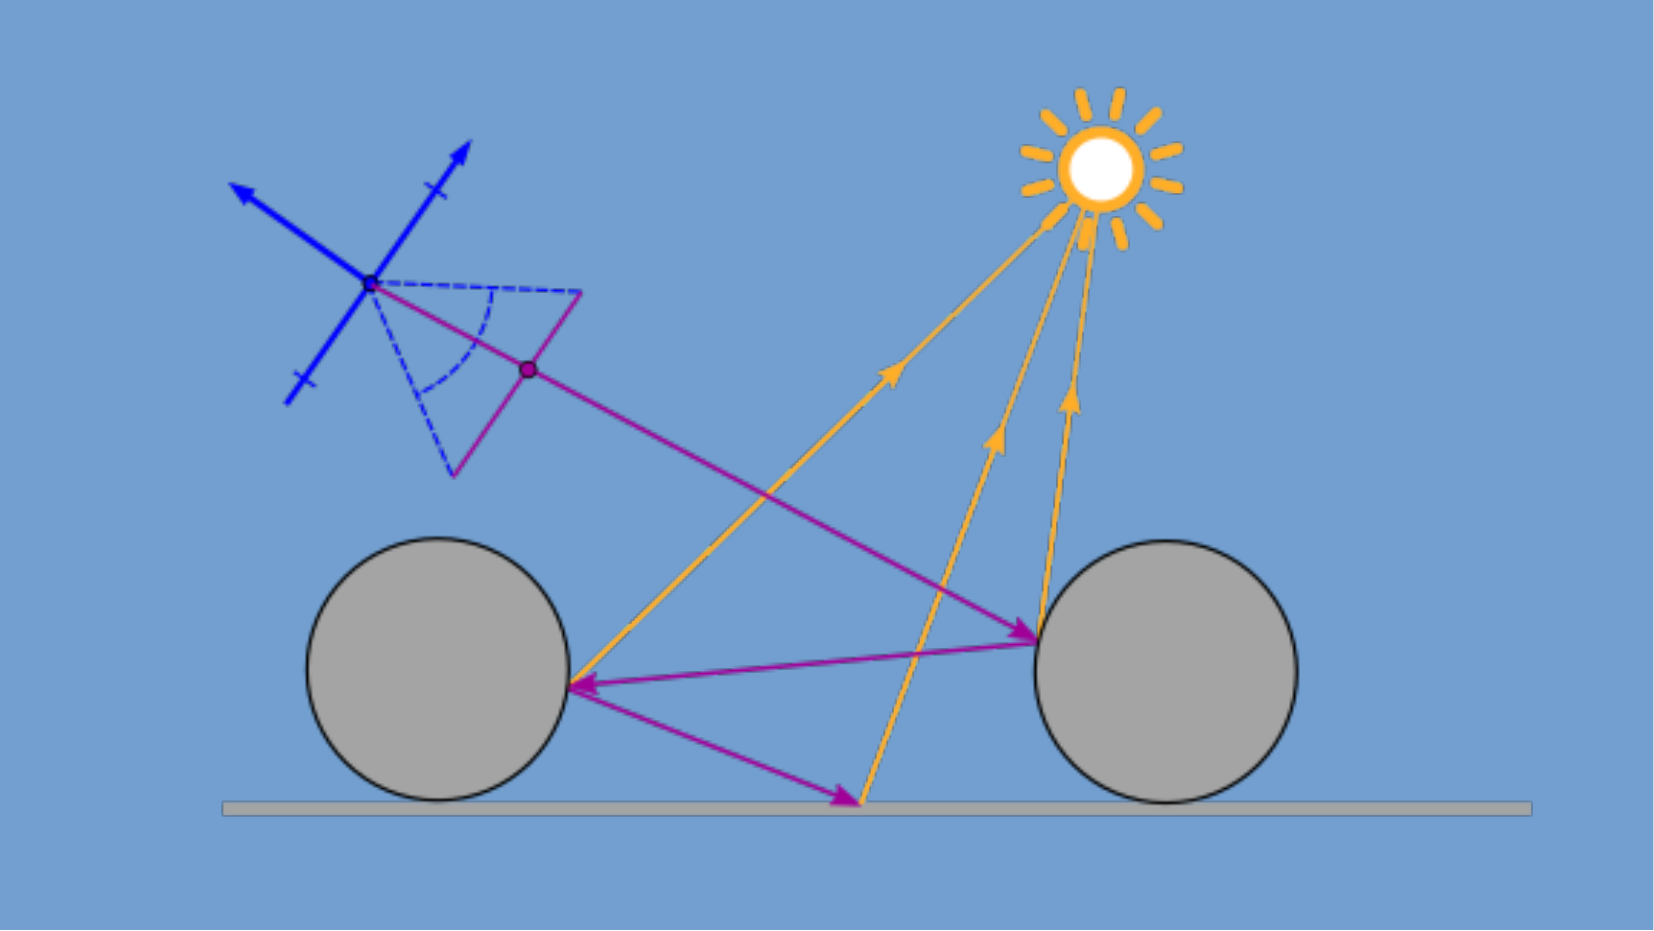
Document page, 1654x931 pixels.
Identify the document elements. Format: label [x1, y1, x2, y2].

picture [137, 74, 1576, 860]
